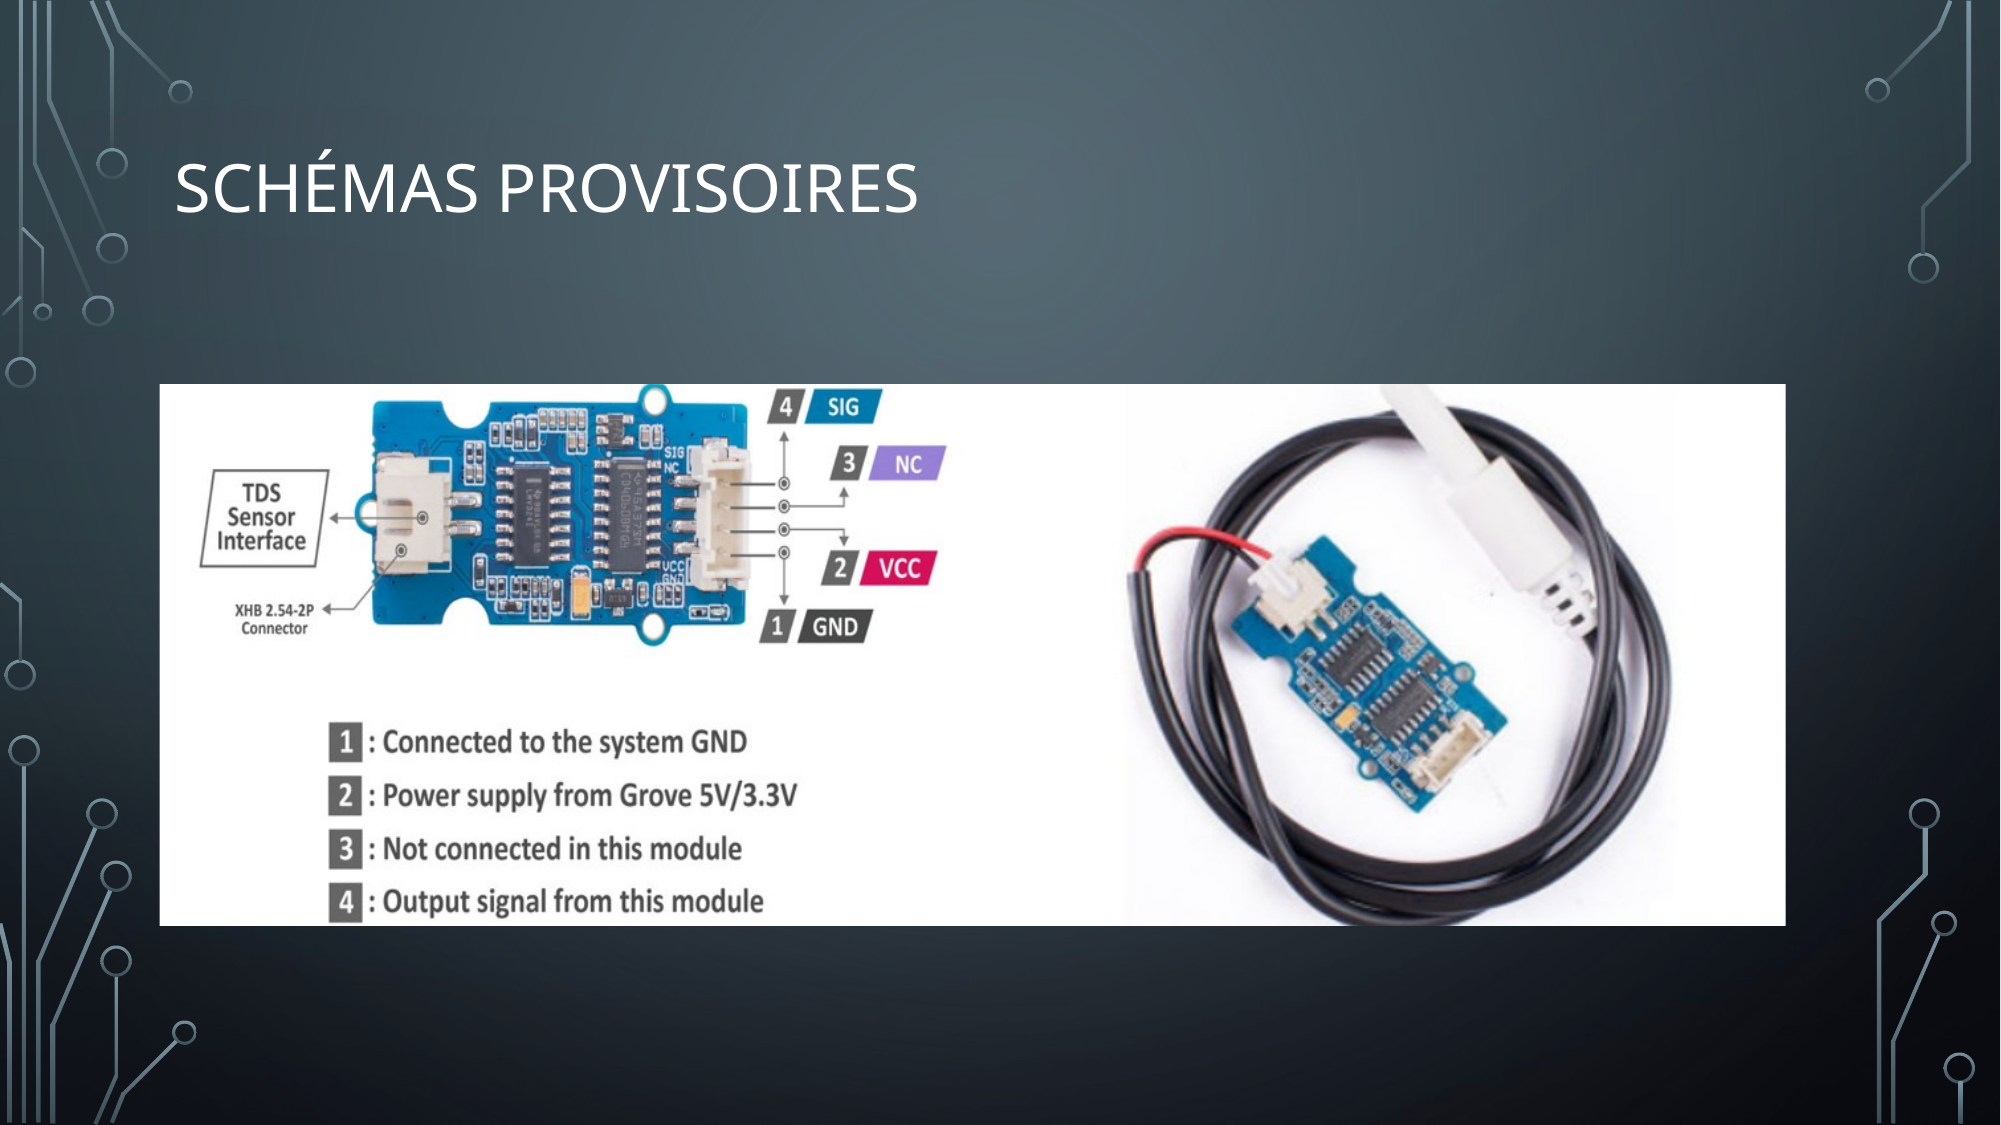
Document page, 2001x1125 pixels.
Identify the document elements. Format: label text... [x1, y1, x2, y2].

picture [159, 384, 1786, 926]
title Schémas provisoires [159, 99, 1786, 234]
